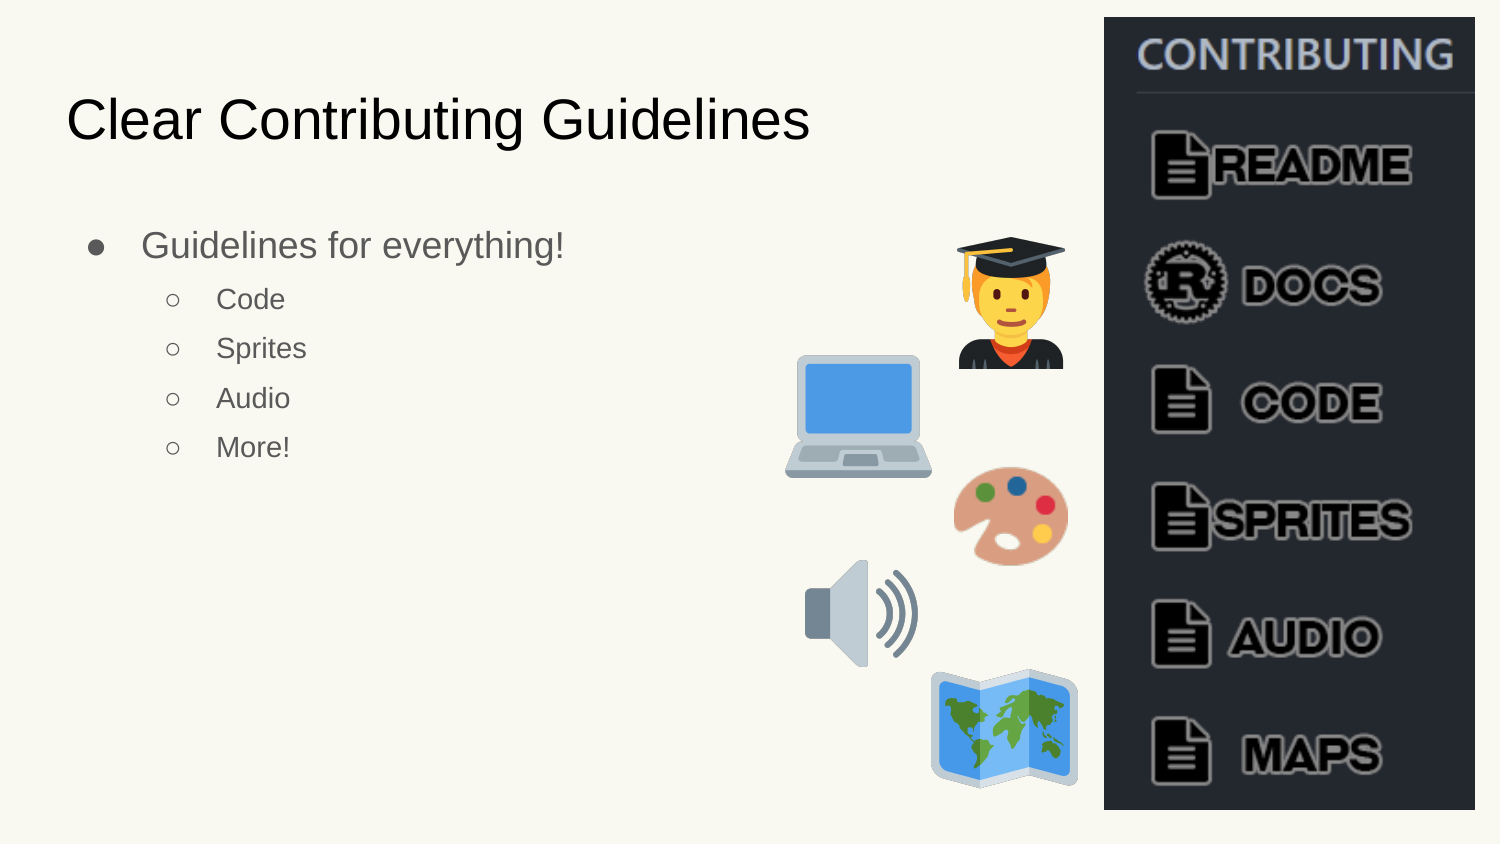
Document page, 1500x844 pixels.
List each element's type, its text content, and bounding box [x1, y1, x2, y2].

picture [785, 331, 932, 478]
picture [805, 557, 918, 670]
picture [931, 651, 1078, 798]
title Clear Contributing Guidelines [51, 72, 1104, 167]
picture [1104, 17, 1475, 810]
picture [944, 235, 1078, 369]
list Guidelines for everything! Code Sprites Audio More! [51, 189, 1104, 750]
picture [954, 458, 1068, 572]
